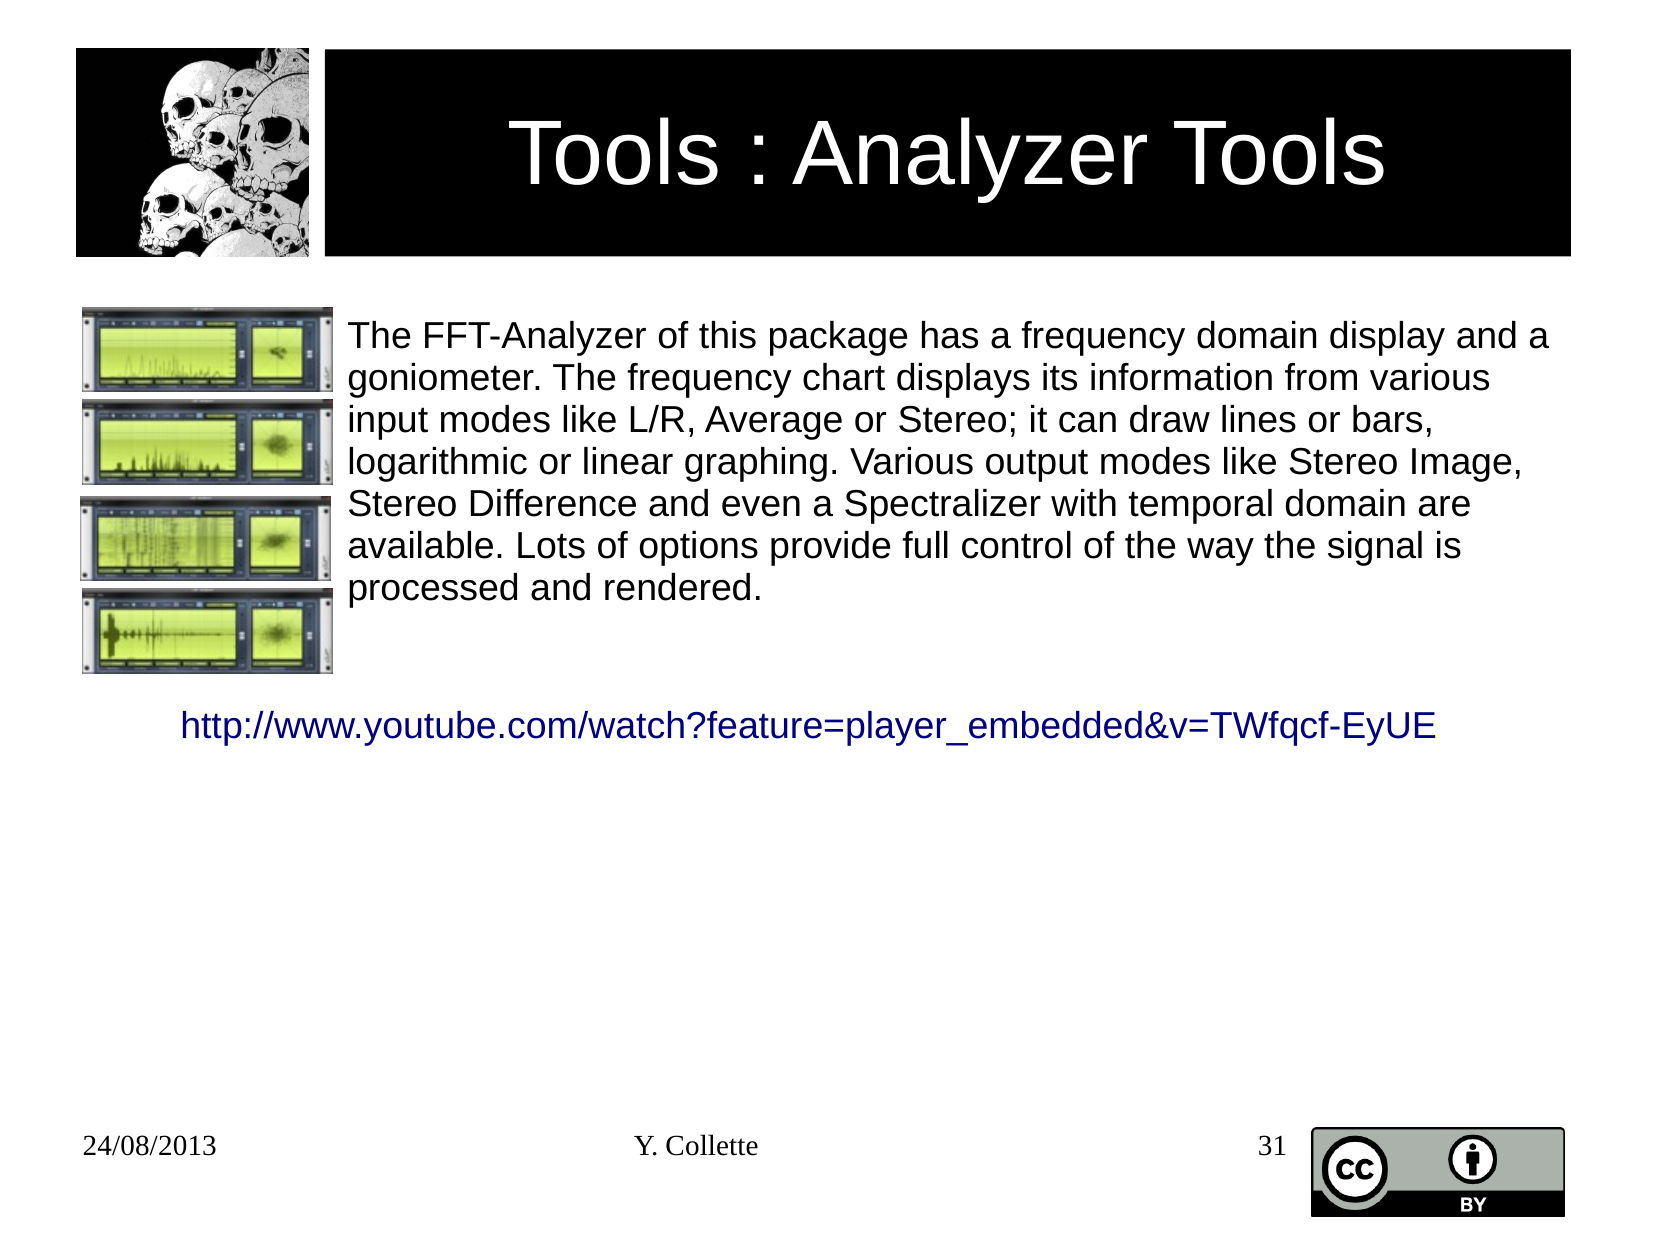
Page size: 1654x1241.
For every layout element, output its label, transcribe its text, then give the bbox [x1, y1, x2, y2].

picture [82, 307, 333, 392]
picture [82, 588, 333, 674]
picture [1311, 1127, 1565, 1217]
text_box The FFT-Analyzer of this package has a frequency domain display and a goniometer. The frequency chart displays its information from various input modes like L/R, Average or Stereo; it can draw lines or bars, logarithmic or linear graphing. Various output modes like Stereo Image, Stereo Difference and even a Spectralizer with temporal domain are available. Lots of options provide full control of the way the signal is processed and rendered. [332, 307, 1571, 616]
text_box http://www.youtube.com/watch?feature=player_embedded&v=TWfqcf-EyUE [82, 696, 1536, 754]
picture [82, 399, 333, 485]
picture [80, 496, 331, 581]
title Tools : Analyzer Tools [324, 49, 1571, 257]
picture [76, 48, 309, 257]
